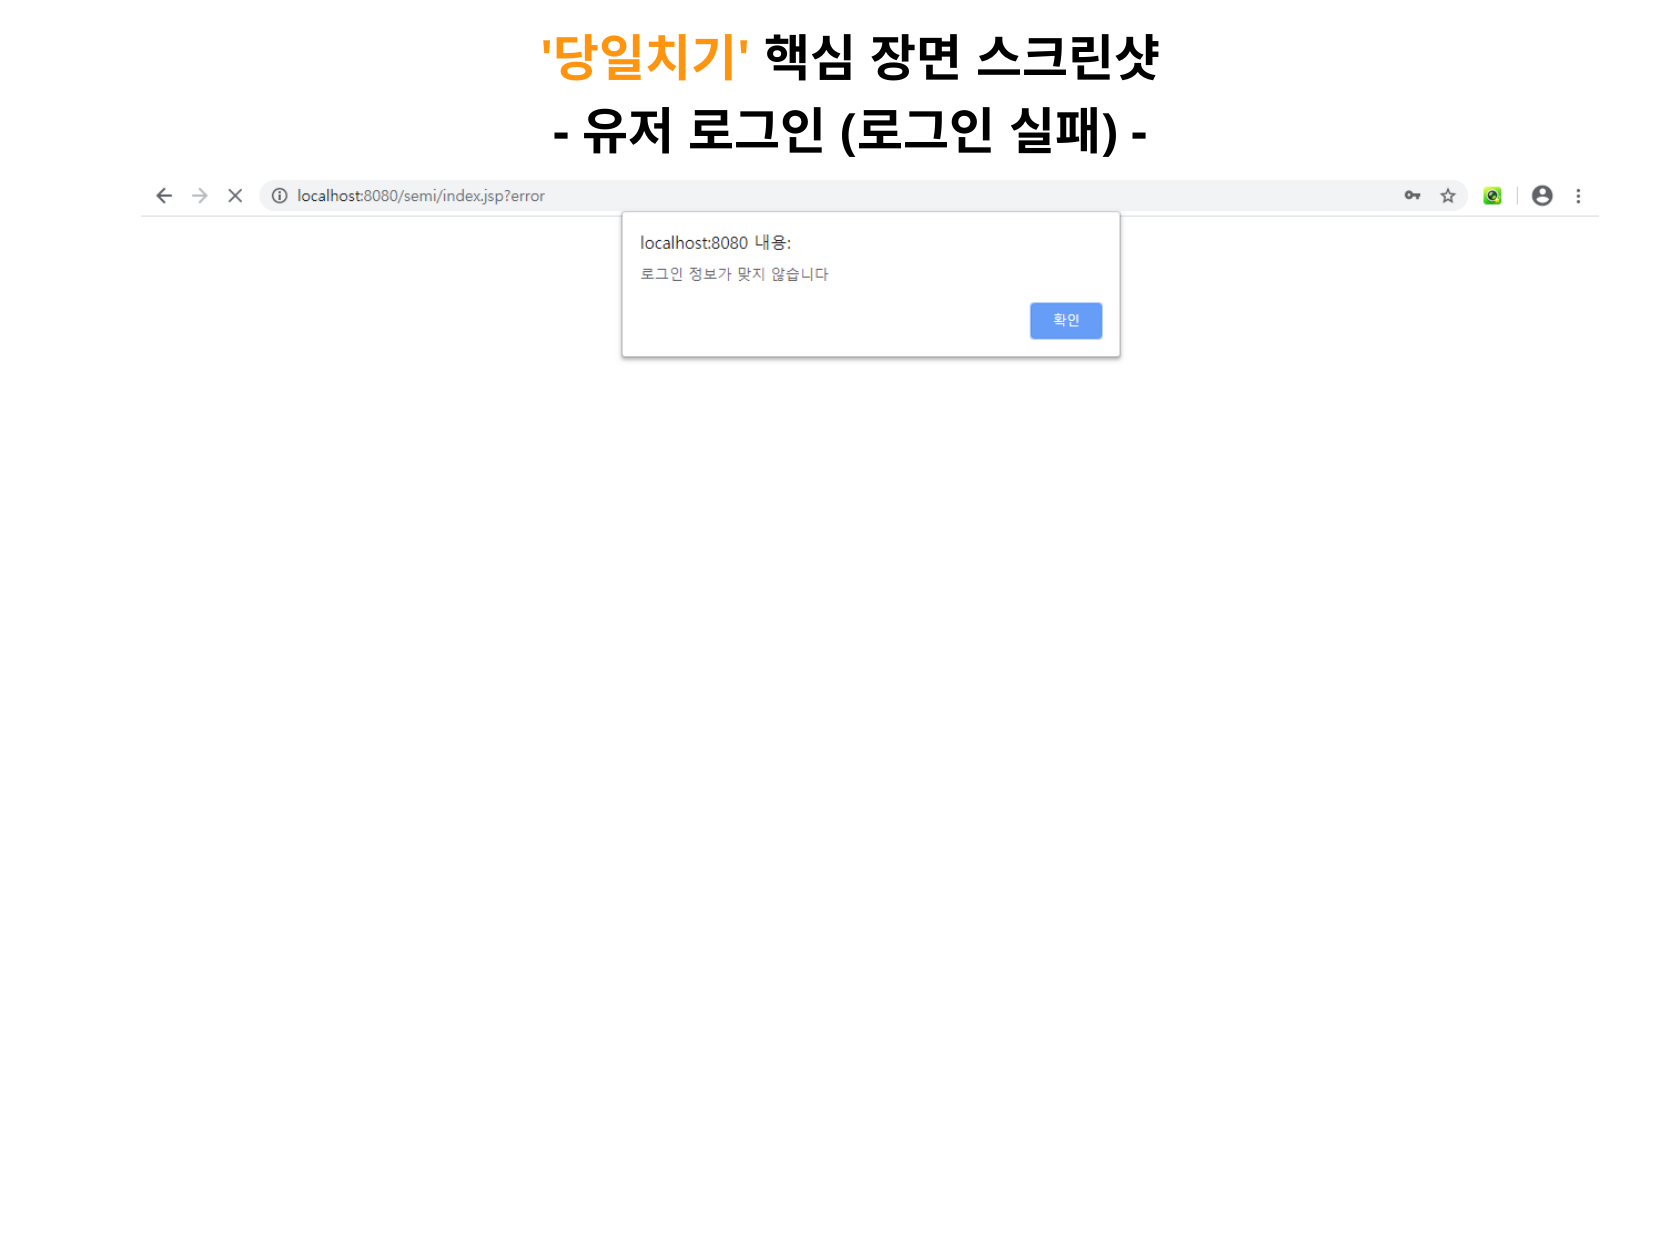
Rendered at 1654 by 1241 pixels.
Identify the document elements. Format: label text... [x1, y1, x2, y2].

picture [141, 179, 1599, 1205]
title '당일치기' 핵심 장면 스크린샷 - 유저 로그인 (로그인 실패) - [106, 0, 1595, 196]
